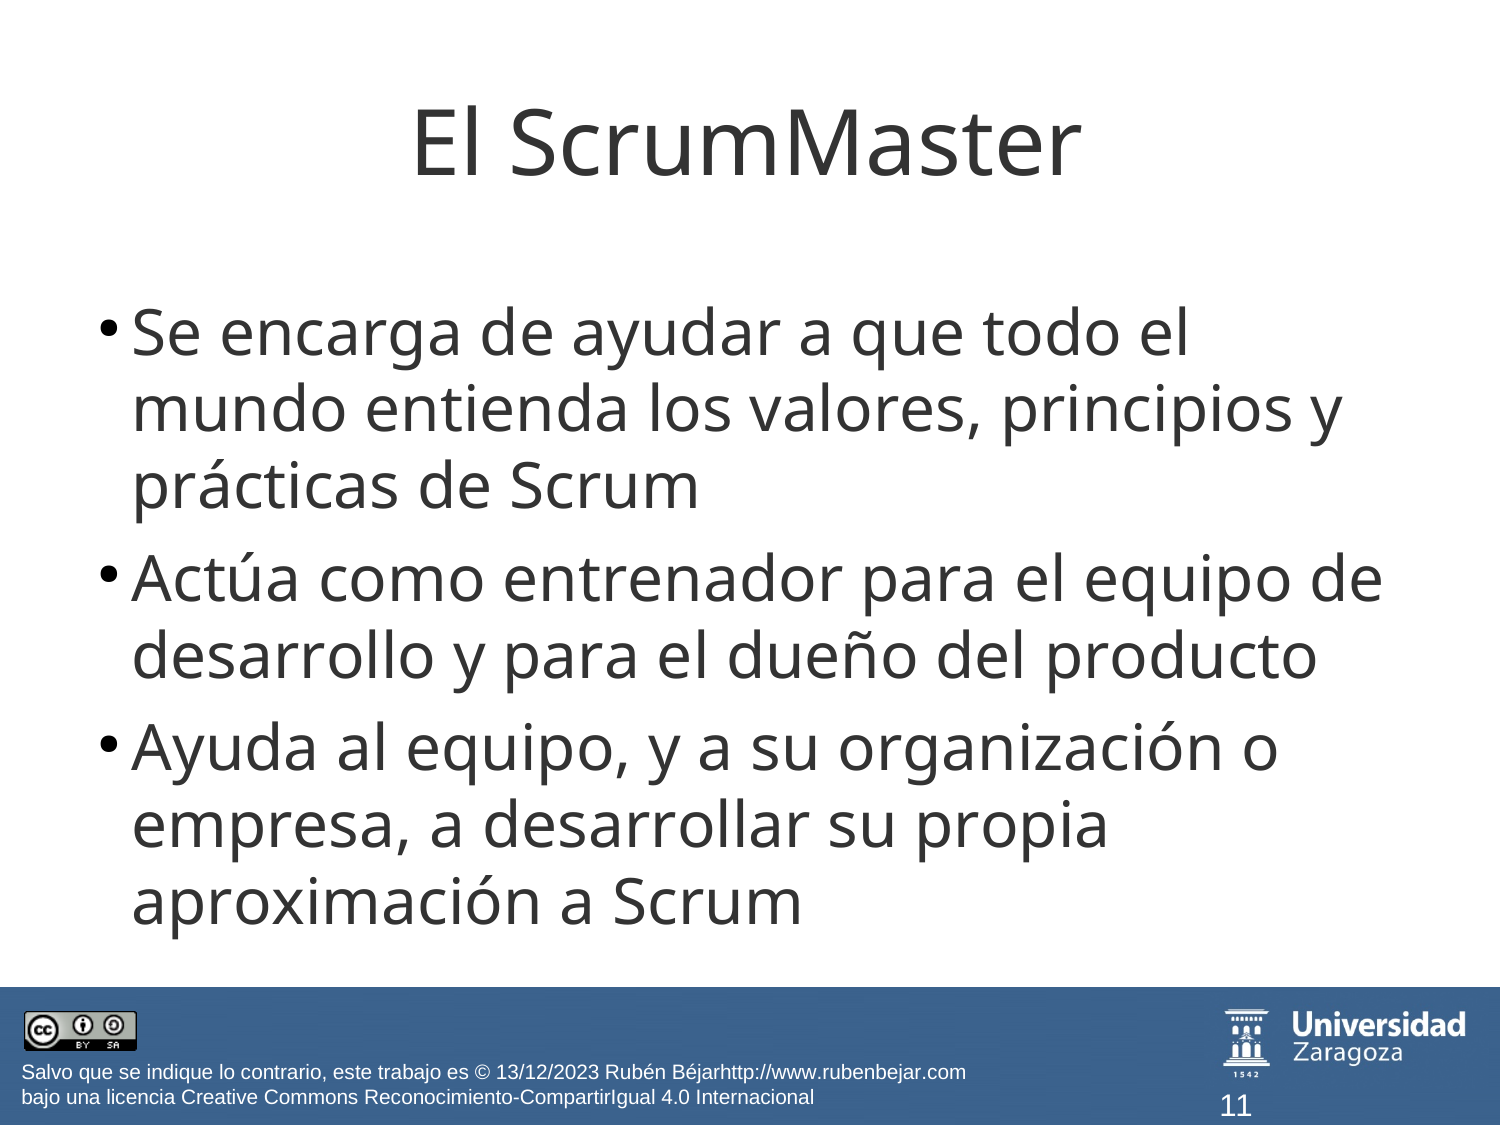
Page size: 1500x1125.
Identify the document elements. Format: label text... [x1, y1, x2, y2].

title El ScrumMaster [74, 21, 1420, 257]
list Se encarga de ayudar a que todo el mundo entienda los valores, principios y prácticas de Scrum Actúa como entrenador para el equipo de desarrollo y para el dueño del producto Ayuda al equipo, y a su organización o empresa, a desarrollar su propia aproximación a Scrum [82, 283, 1418, 957]
picture [0, 987, 1500, 1125]
